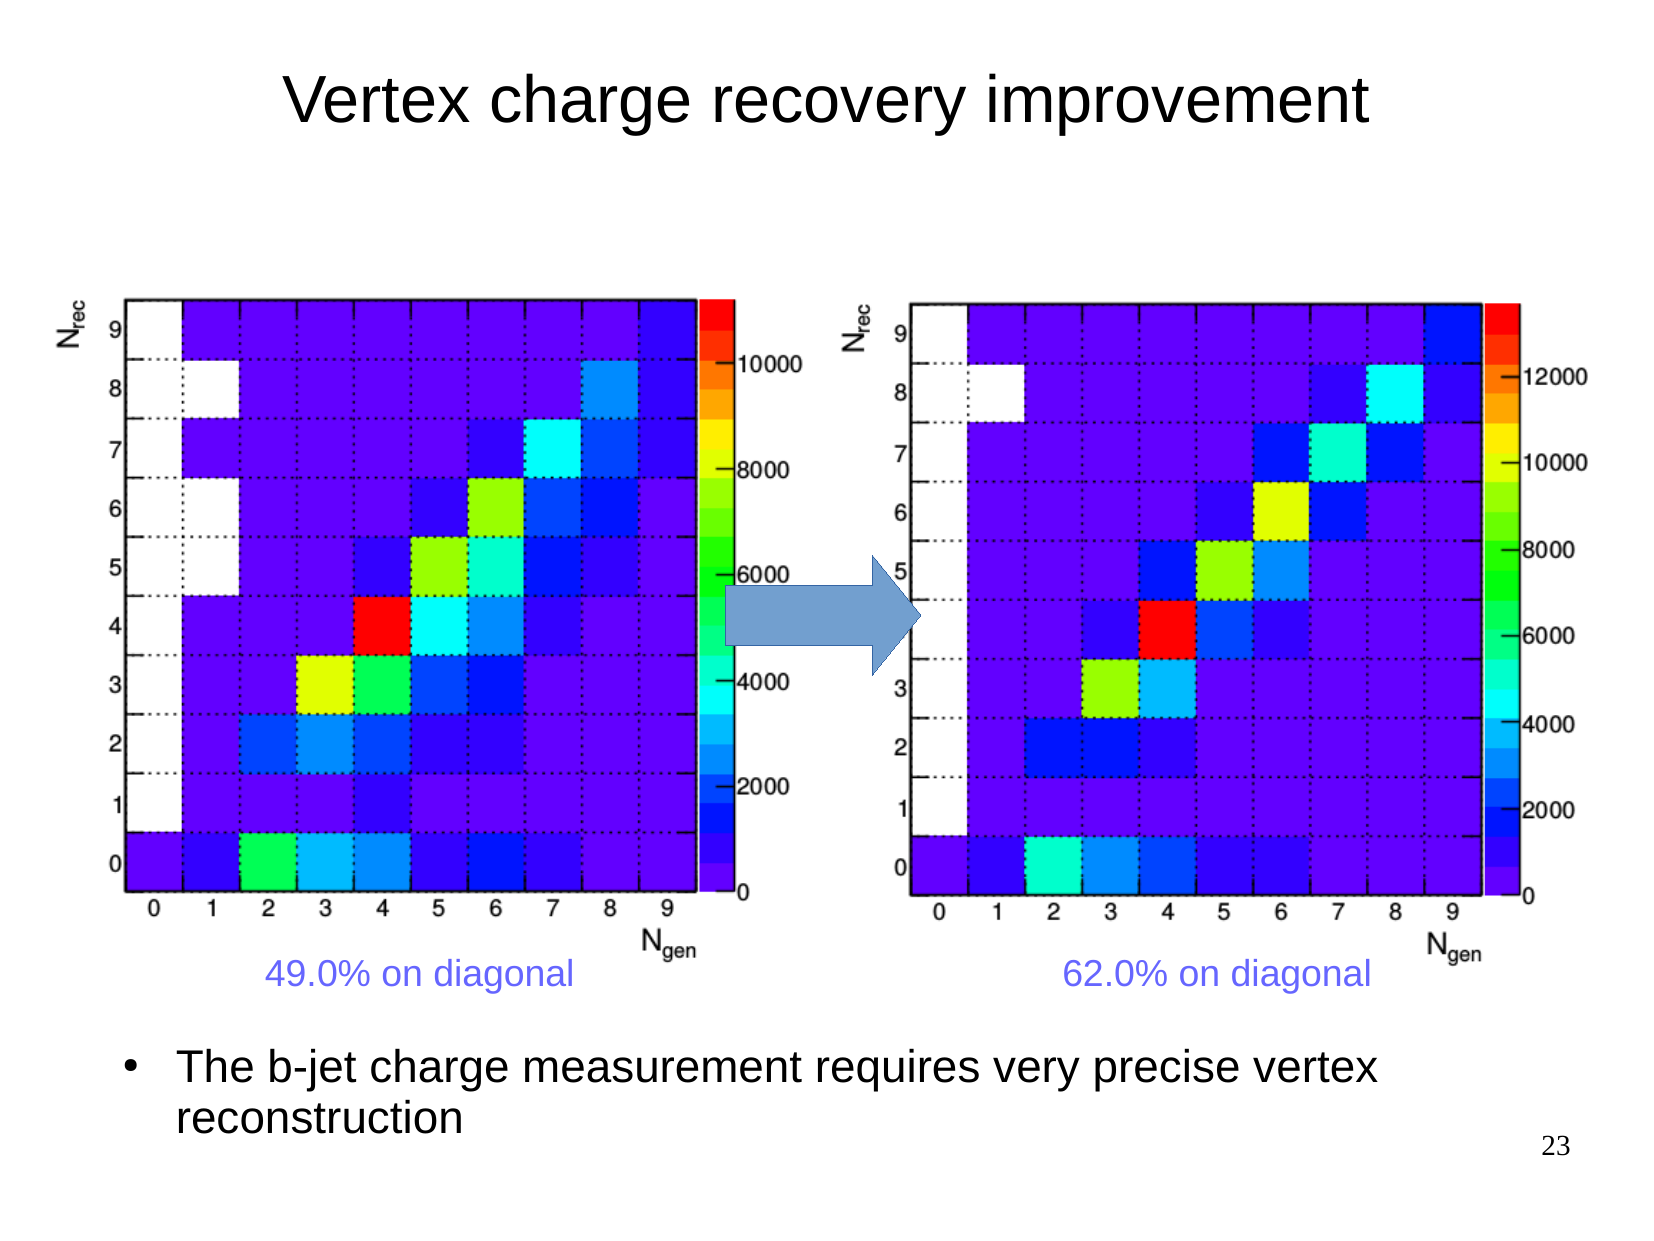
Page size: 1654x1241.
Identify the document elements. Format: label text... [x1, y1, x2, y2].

picture [33, 240, 1629, 995]
text_box 62.0% on diagonal [1037, 945, 1397, 1002]
text_box [725, 555, 921, 676]
list The b-jet charge measurement requires very precise vertex reconstruction [105, 1040, 1531, 1206]
text_box 49.0% on diagonal [240, 945, 599, 1002]
title Vertex charge recovery improvement [82, 49, 1571, 151]
